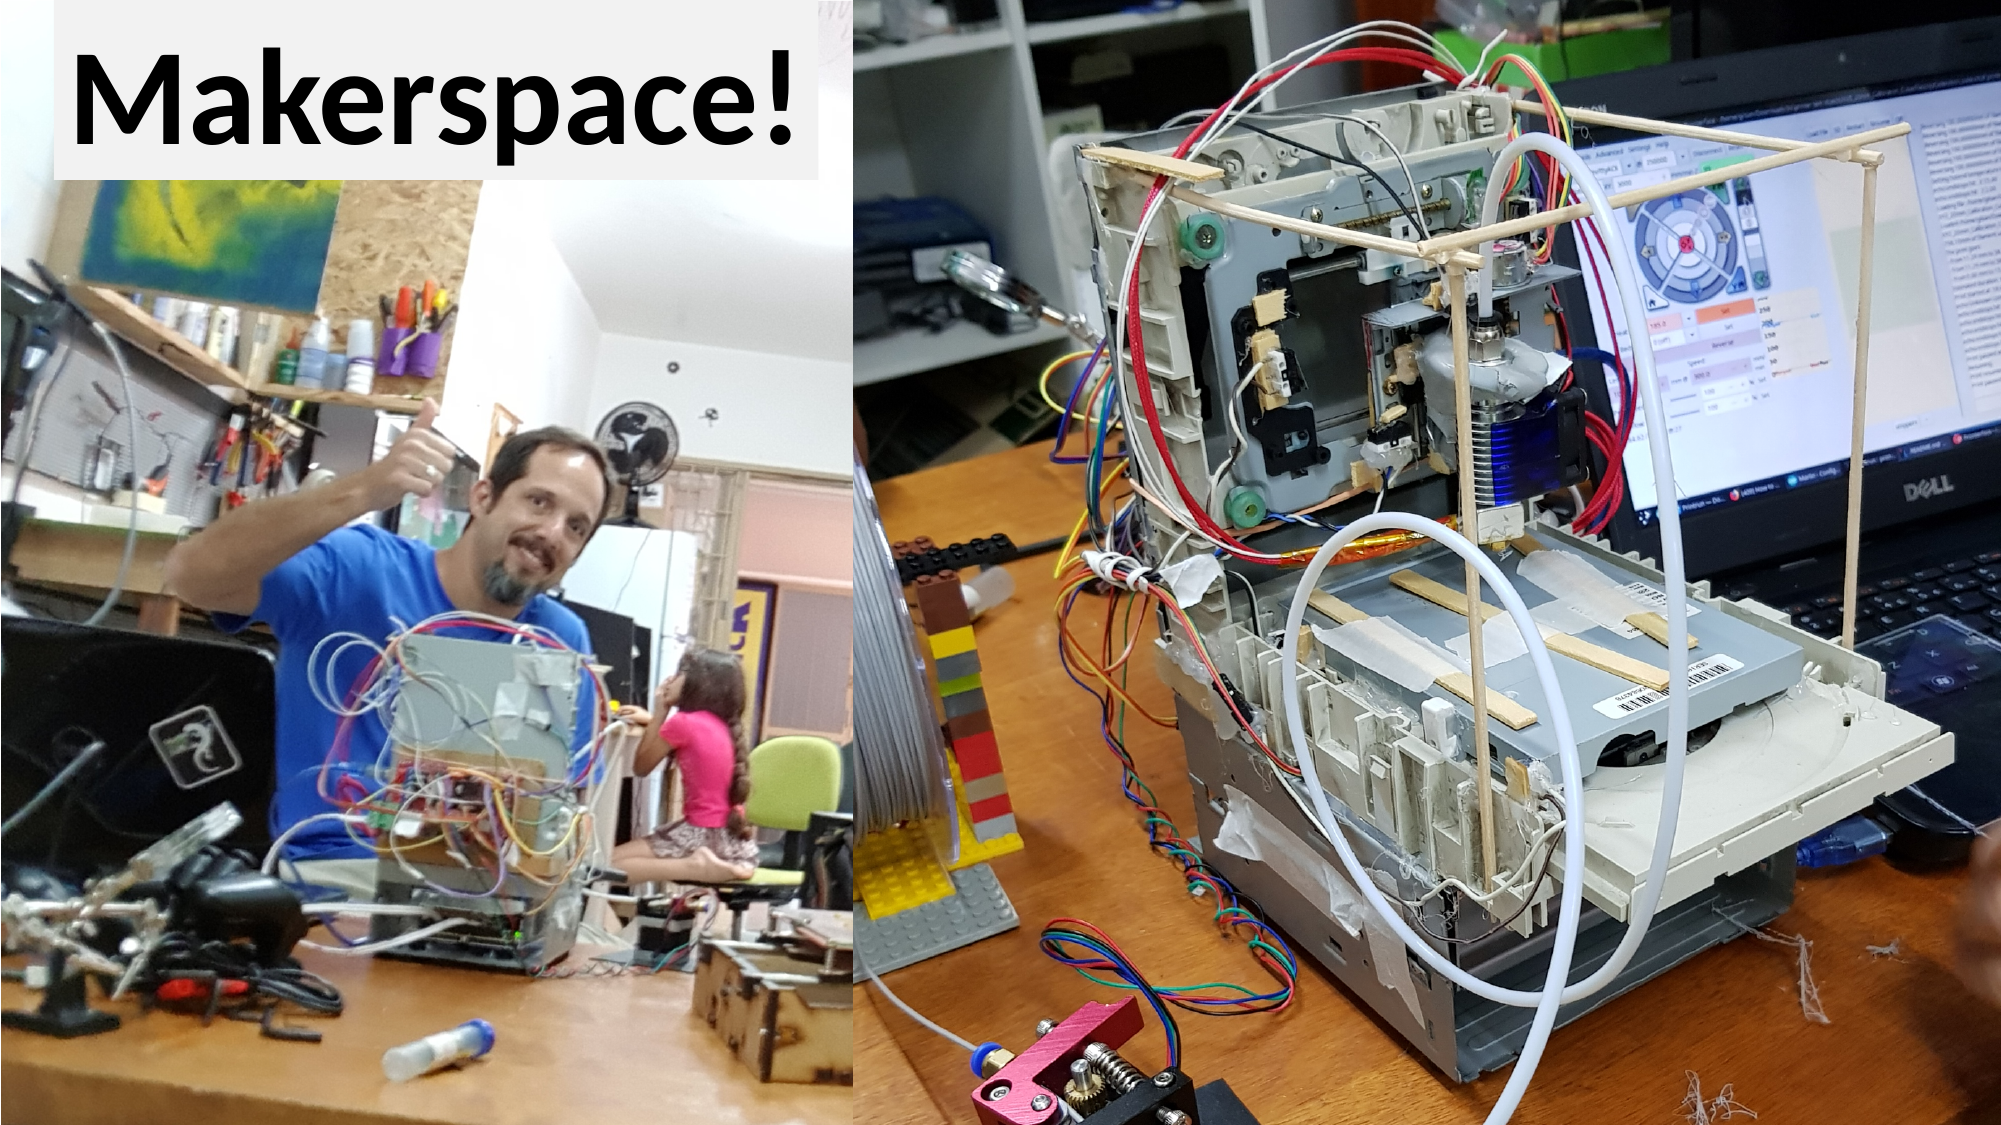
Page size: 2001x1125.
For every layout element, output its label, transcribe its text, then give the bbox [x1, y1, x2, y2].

picture [0, 0, 2001, 1125]
text_box Makerspace! [53, 0, 819, 180]
